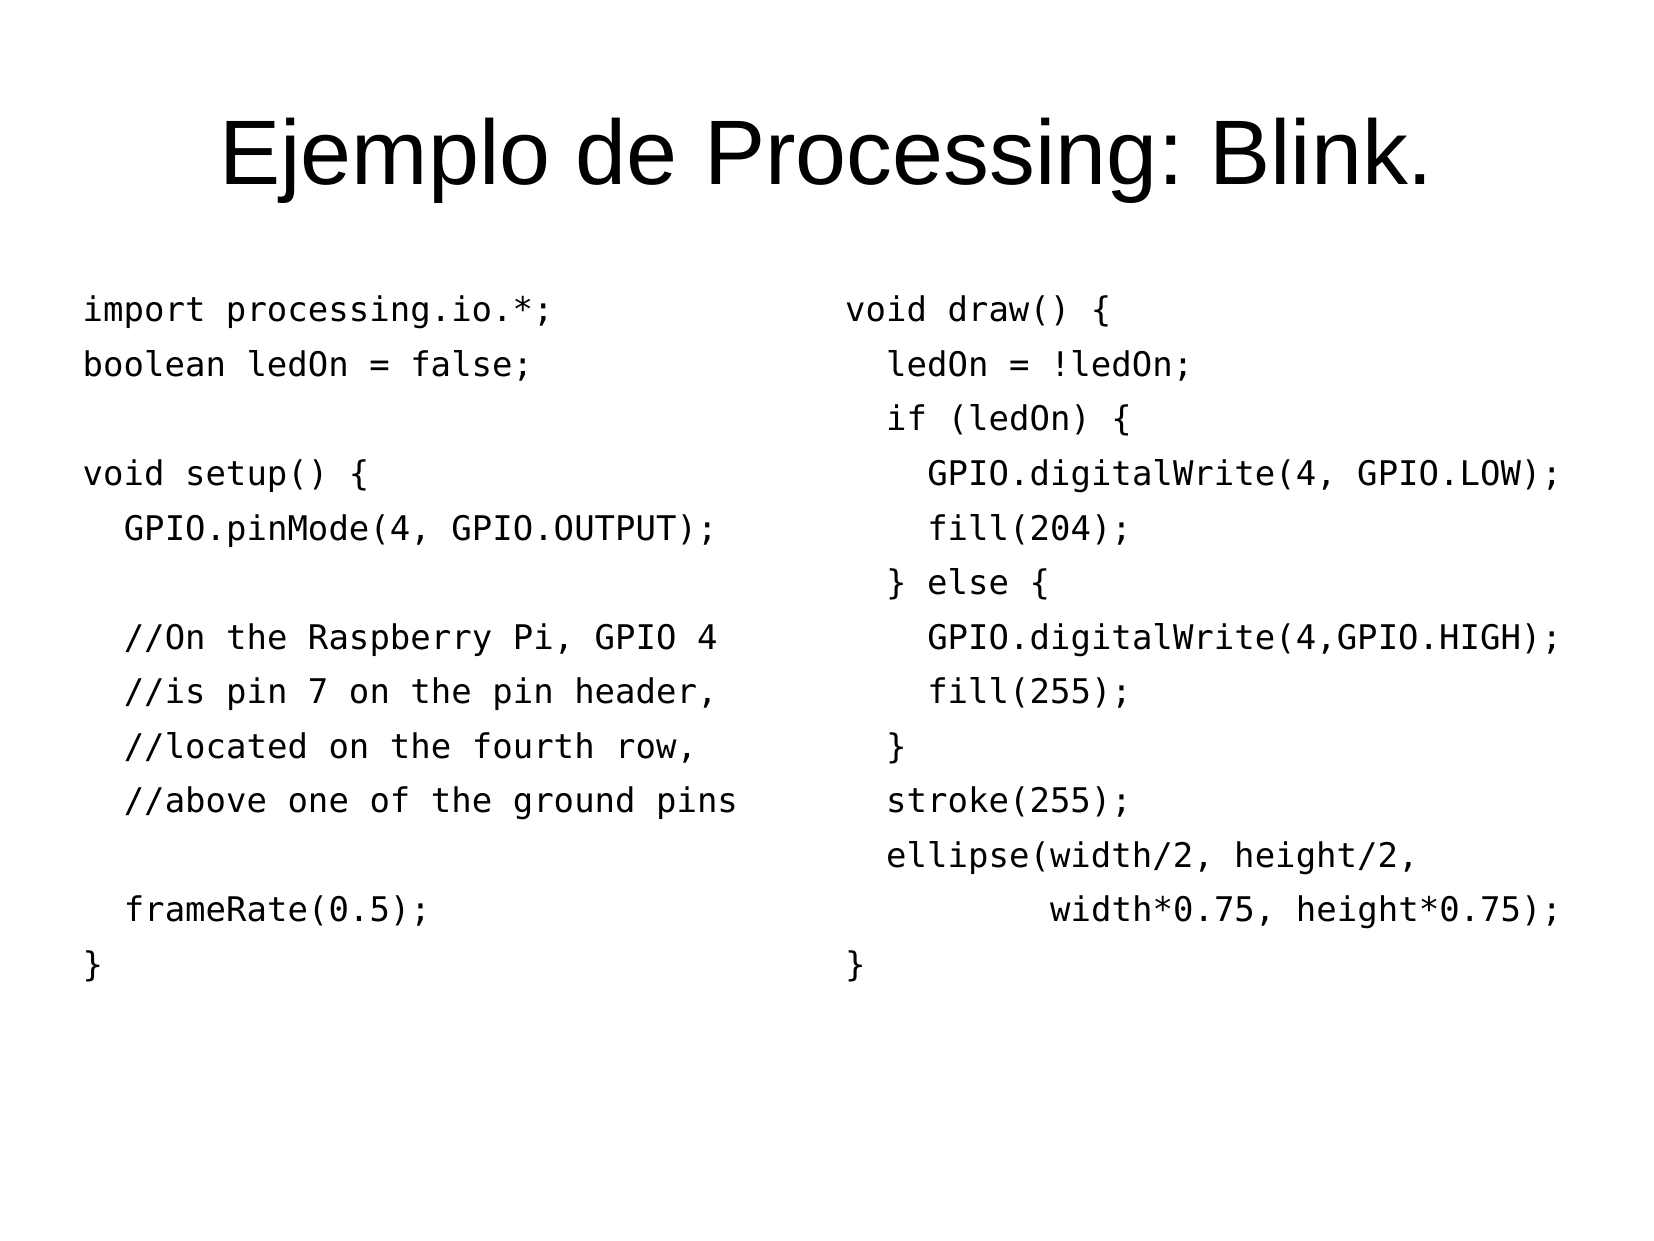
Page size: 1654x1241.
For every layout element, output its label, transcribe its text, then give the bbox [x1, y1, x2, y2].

title Ejemplo de Processing: Blink. [82, 49, 1571, 257]
list import processing.io.*; boolean ledOn = false; void setup() { GPIO.pinMode(4, GPIO.OUTPUT); //On the Raspberry Pi, GPIO 4 //is pin 7 on the pin header, //located on the fourth row, //above one of the ground pins frameRate(0.5); } [82, 290, 809, 1010]
list void draw() { ledOn = !ledOn; if (ledOn) { GPIO.digitalWrite(4, GPIO.LOW); fill(204); } else { GPIO.digitalWrite(4,GPIO.HIGH); fill(255); } stroke(255); ellipse(width/2, height/2, width*0.75, height*0.75); } [845, 290, 1572, 1010]
